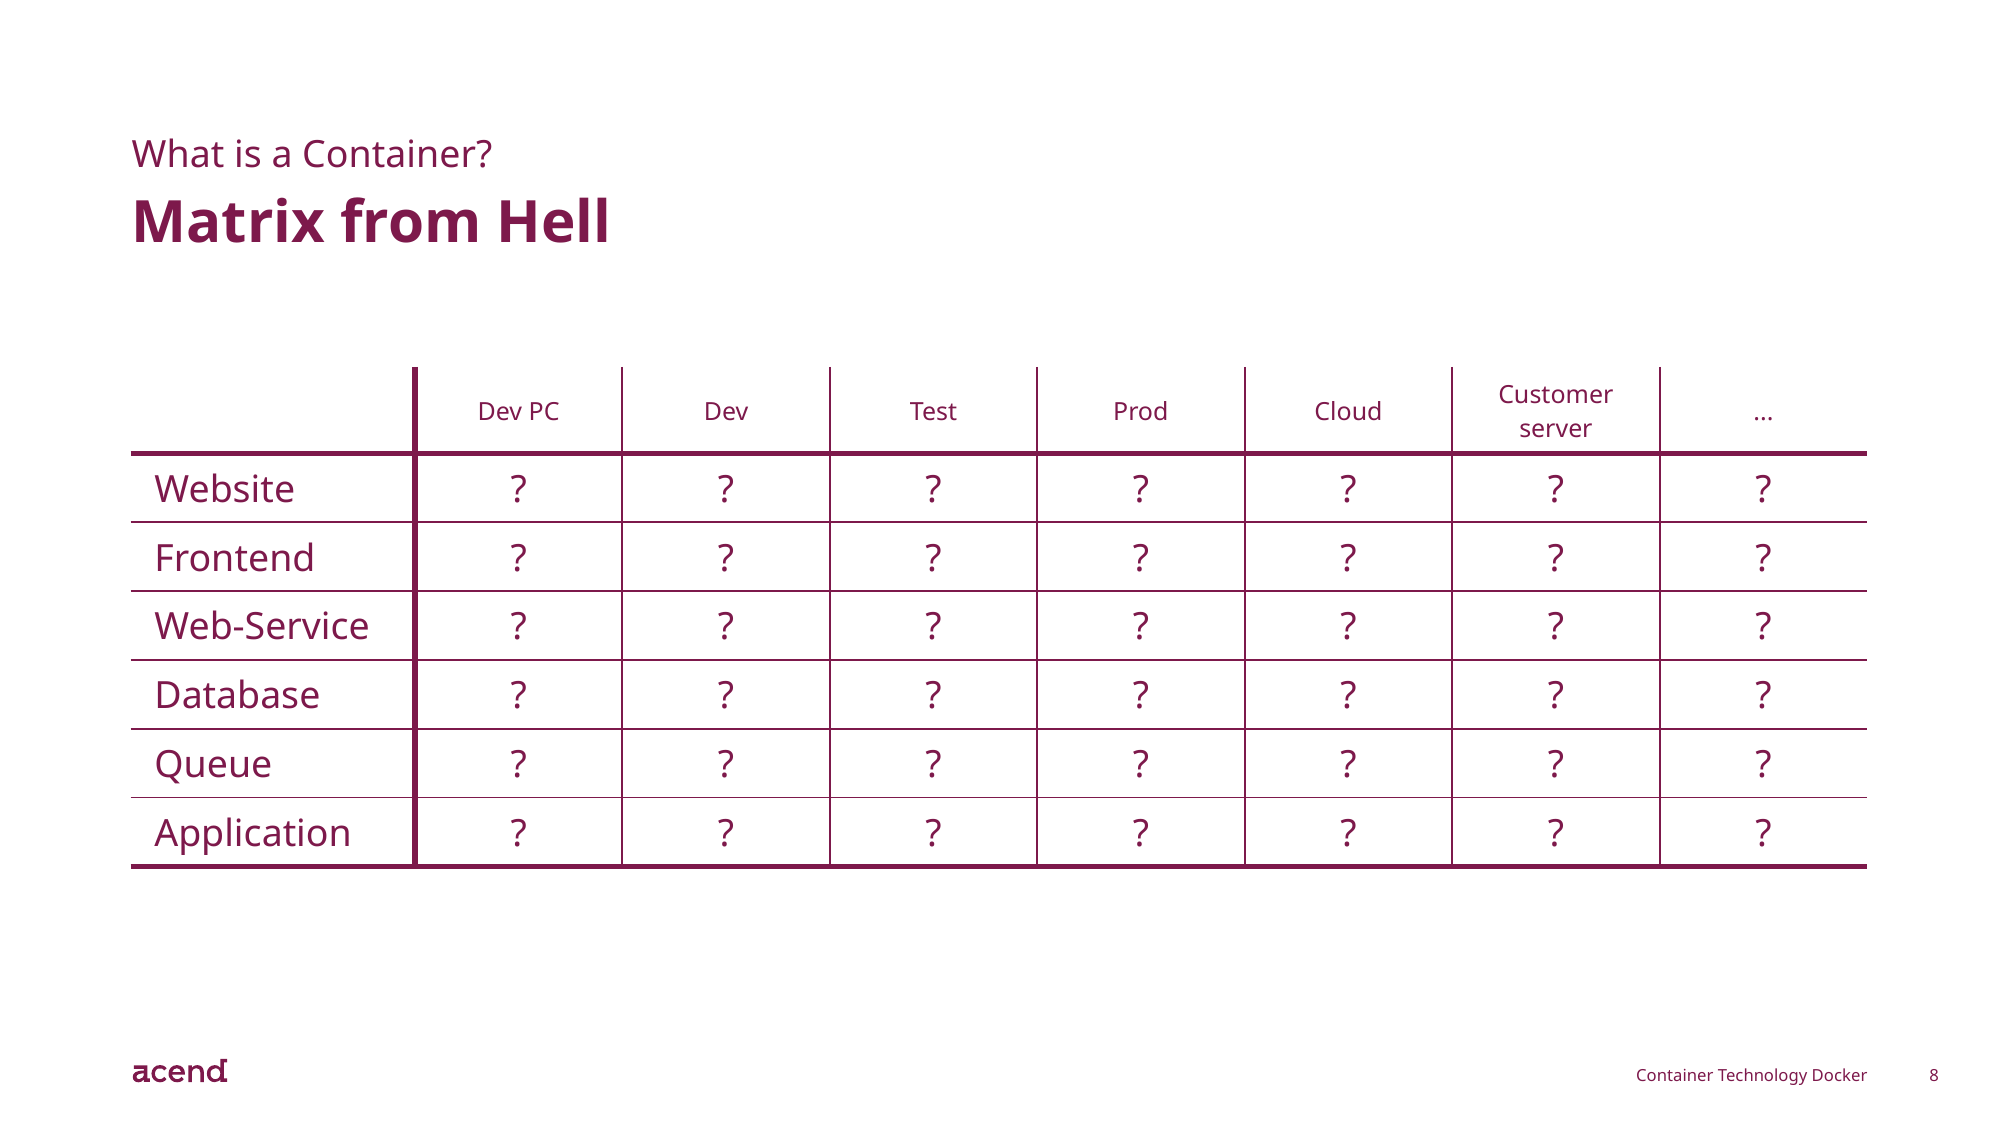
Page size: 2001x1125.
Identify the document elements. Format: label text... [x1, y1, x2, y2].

table_header Test [831, 369, 1036, 451]
table_cell ? [418, 661, 621, 728]
table_cell ? [623, 798, 829, 864]
table_cell ? [831, 523, 1036, 590]
table_cell ? [1661, 798, 1867, 864]
table_header Customer server [1453, 369, 1659, 451]
table_cell ? [418, 456, 621, 521]
table_cell ? [1661, 661, 1867, 728]
table_cell ? [1453, 798, 1659, 864]
table_cell Web-Service [131, 592, 412, 659]
table_cell ? [623, 592, 829, 659]
table_header Cloud [1246, 369, 1451, 451]
table_cell ? [418, 730, 621, 797]
table_cell ? [623, 661, 829, 728]
table_cell ? [831, 661, 1036, 728]
table_header Dev PC [418, 369, 621, 451]
table_cell ? [1038, 661, 1244, 728]
table_cell ? [1246, 661, 1451, 728]
table_cell Frontend [131, 523, 412, 590]
table_cell ? [1661, 592, 1867, 659]
table_cell Database [131, 661, 412, 728]
table_header Prod [1038, 369, 1244, 451]
table_cell ? [1453, 661, 1659, 728]
table_cell ? [1038, 456, 1244, 521]
table_cell ? [418, 798, 621, 864]
table_cell Queue [131, 730, 412, 797]
table_header ... [1661, 369, 1867, 451]
table_cell ? [1038, 592, 1244, 659]
table_cell ? [1661, 456, 1867, 521]
title Matrix from Hell [131, 184, 1869, 332]
table_cell ? [1661, 523, 1867, 590]
table_cell ? [831, 456, 1036, 521]
table_cell ? [418, 523, 621, 590]
table_cell ? [623, 456, 829, 521]
table_cell ? [831, 592, 1036, 659]
table_cell ? [1661, 730, 1867, 797]
table_cell ? [623, 730, 829, 797]
table_cell ? [1453, 592, 1659, 659]
list What is a Container? [131, 125, 1869, 184]
table_cell ? [831, 730, 1036, 797]
table_cell ? [1246, 592, 1451, 659]
table_header Dev [623, 369, 829, 451]
table_cell ? [1453, 456, 1659, 521]
table_cell ? [1038, 523, 1244, 590]
table_cell ? [1246, 798, 1451, 864]
table_cell Website [131, 456, 412, 521]
table_cell ? [1038, 798, 1244, 864]
table_cell ? [1453, 730, 1659, 797]
table_cell ? [623, 523, 829, 590]
table_cell Application [131, 798, 412, 864]
table_cell ? [418, 592, 621, 659]
table_cell ? [1453, 523, 1659, 590]
table_cell ? [1038, 730, 1244, 797]
table_cell ? [1246, 730, 1451, 797]
table_cell ? [1246, 456, 1451, 521]
table_header [131, 369, 412, 451]
table_cell ? [831, 798, 1036, 864]
table_cell ? [1246, 523, 1451, 590]
